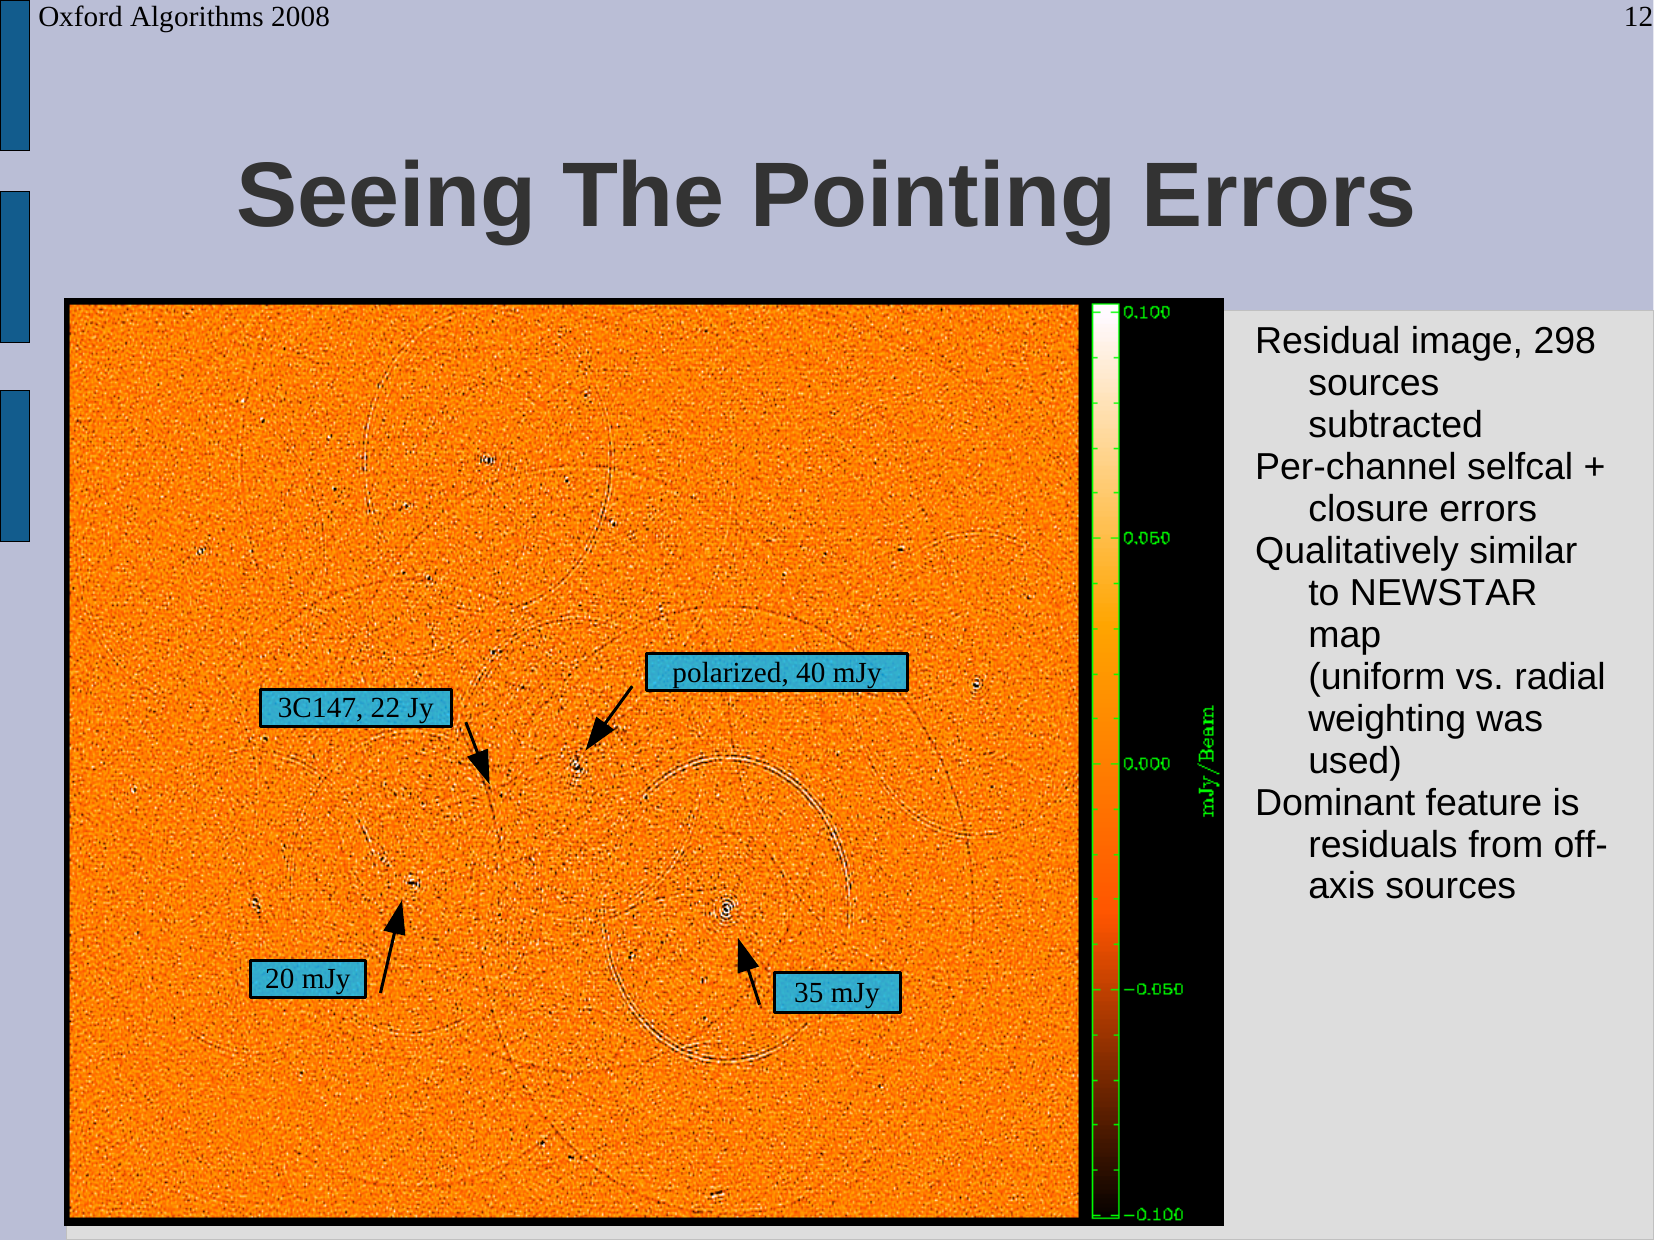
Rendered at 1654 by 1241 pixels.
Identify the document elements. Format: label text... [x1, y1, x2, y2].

list Residual image, 298 sources subtracted Per-channel selfcal + closure errors Qualitatively similar to NEWSTAR map (uniform vs. radial weighting was used) Dominant feature is residuals from off-axis sources [1237, 319, 1611, 1163]
text_box 20 mJy [250, 960, 366, 998]
text_box 35 mJy [774, 972, 900, 1013]
text_box polarized, 40 mJy [647, 654, 907, 691]
text_box 3C147, 22 Jy [261, 690, 451, 727]
title Seeing The Pointing Errors [121, 91, 1534, 299]
picture [64, 298, 1224, 1226]
